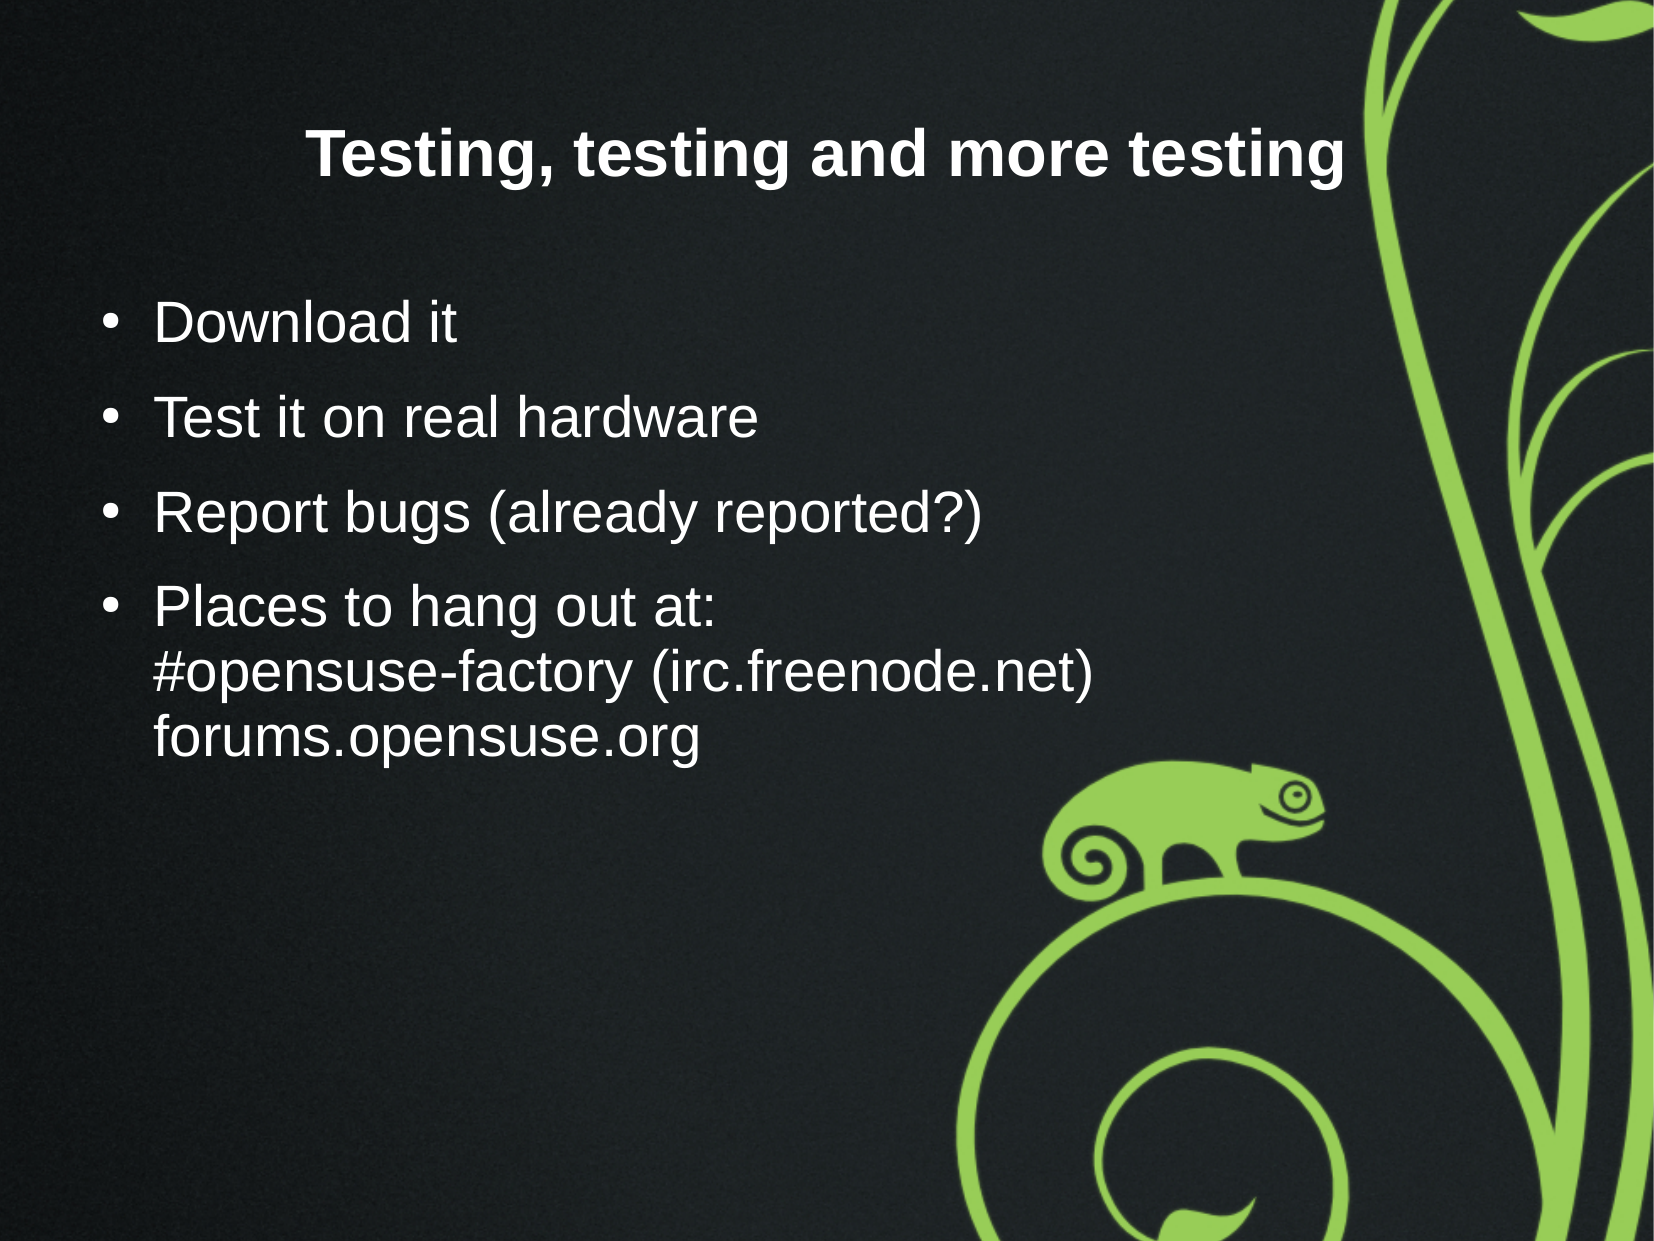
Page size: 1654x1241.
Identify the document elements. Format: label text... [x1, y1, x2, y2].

title Testing, testing and more testing [82, 49, 1571, 257]
list Download it Test it on real hardware Report bugs (already reported?) Places to hang out at: #opensuse-factory (irc.freenode.net) forums.opensuse.org [82, 290, 1538, 1010]
picture [0, 0, 1654, 1241]
